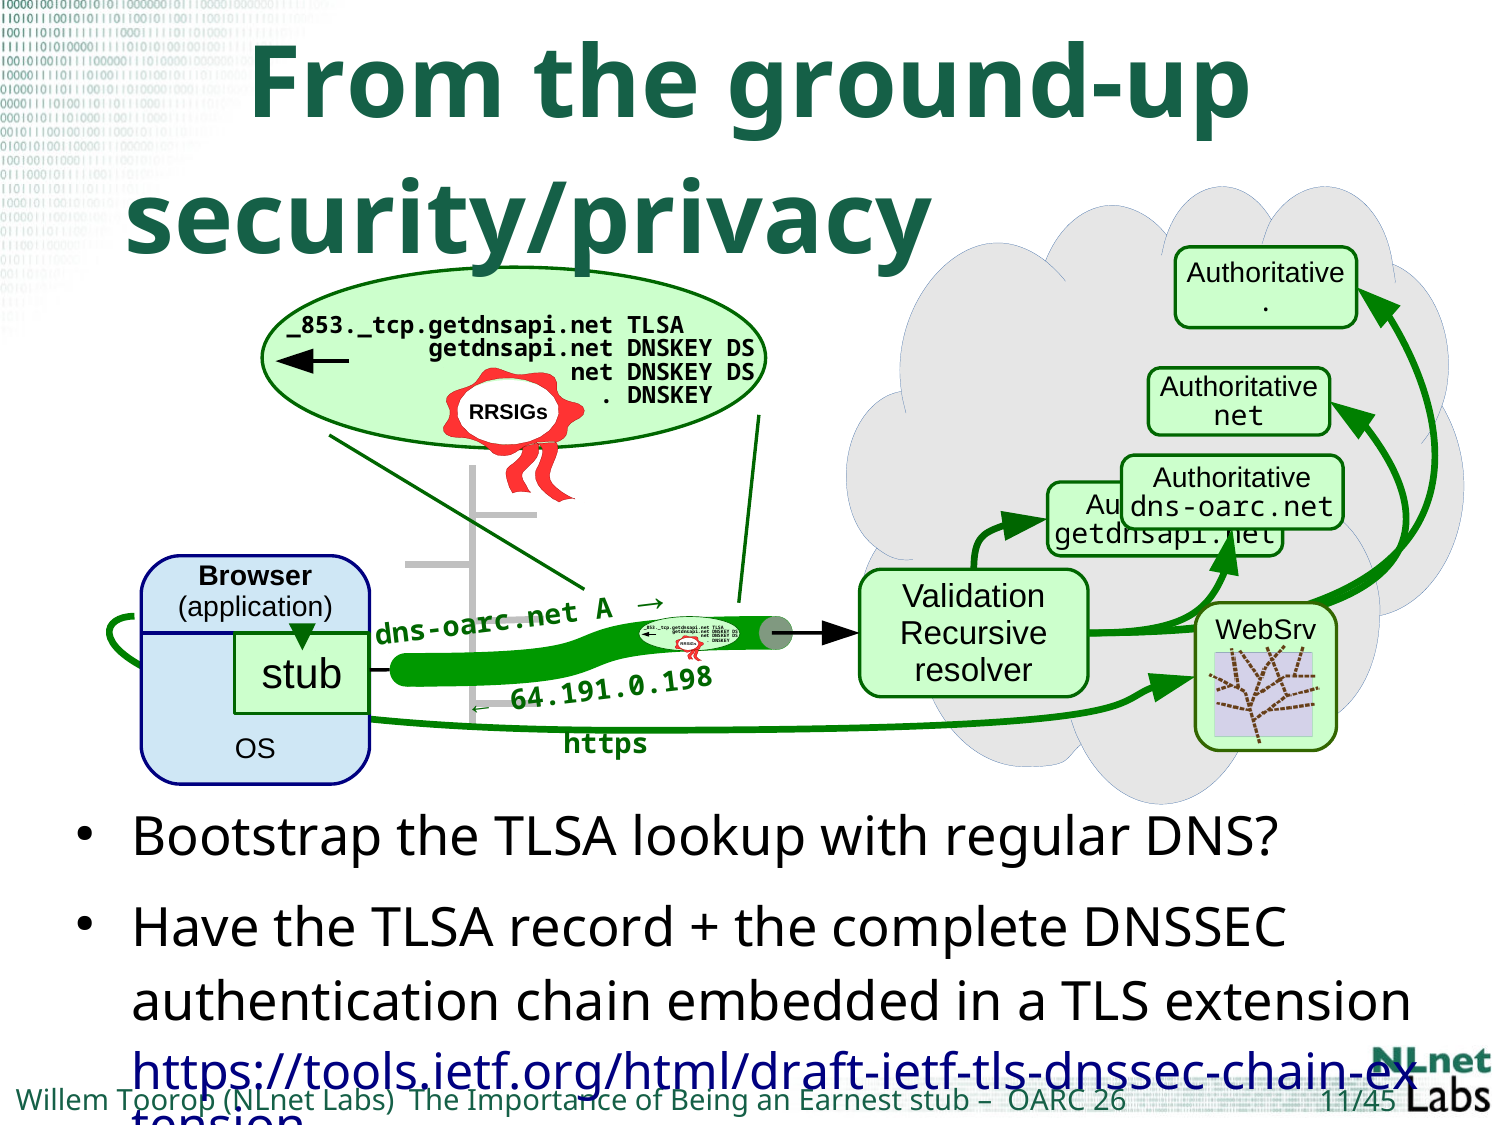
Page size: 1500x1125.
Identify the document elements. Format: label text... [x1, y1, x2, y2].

picture [1113, 1099, 1122, 1108]
picture [808, 1082, 820, 1086]
picture [1012, 1091, 1025, 1108]
picture [1283, 1082, 1295, 1086]
list Bootstrap the TLSA lookup with regular DNS? Have the TLSA record + the complete DNSSEC authentication chain embedded in a TLS extension https://tools.ietf.org/html/draft-ietf-tls-dnssec-chain-extension [75, 797, 1425, 1082]
picture [1052, 1082, 1064, 1086]
picture [0, 0, 1465, 805]
picture [774, 1037, 1492, 1124]
picture [1053, 1091, 1061, 1099]
title From the ground-up security/privacy [75, 31, 1425, 263]
